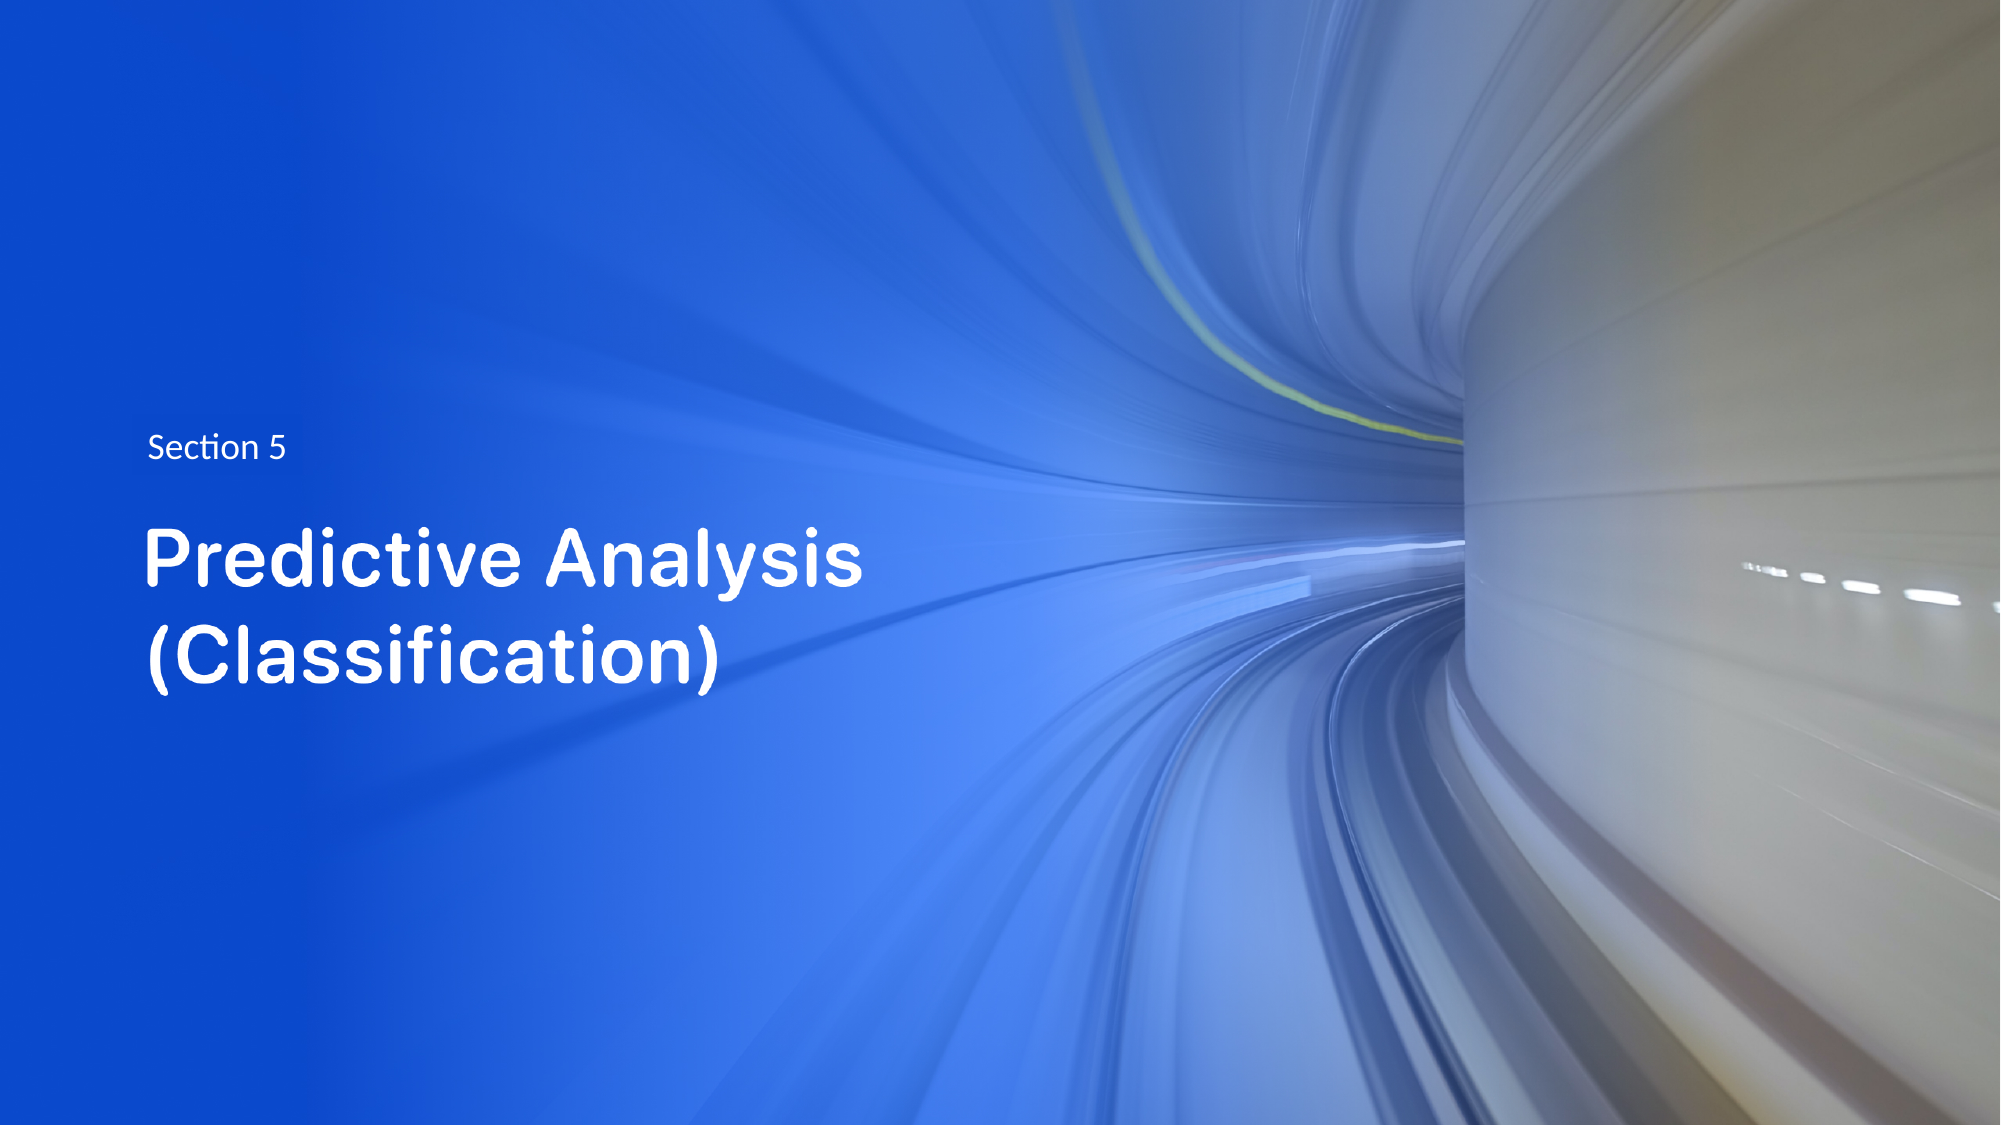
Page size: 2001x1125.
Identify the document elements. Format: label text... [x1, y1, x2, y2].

picture [0, 0, 2001, 1125]
text_box Section 5 [132, 414, 303, 475]
